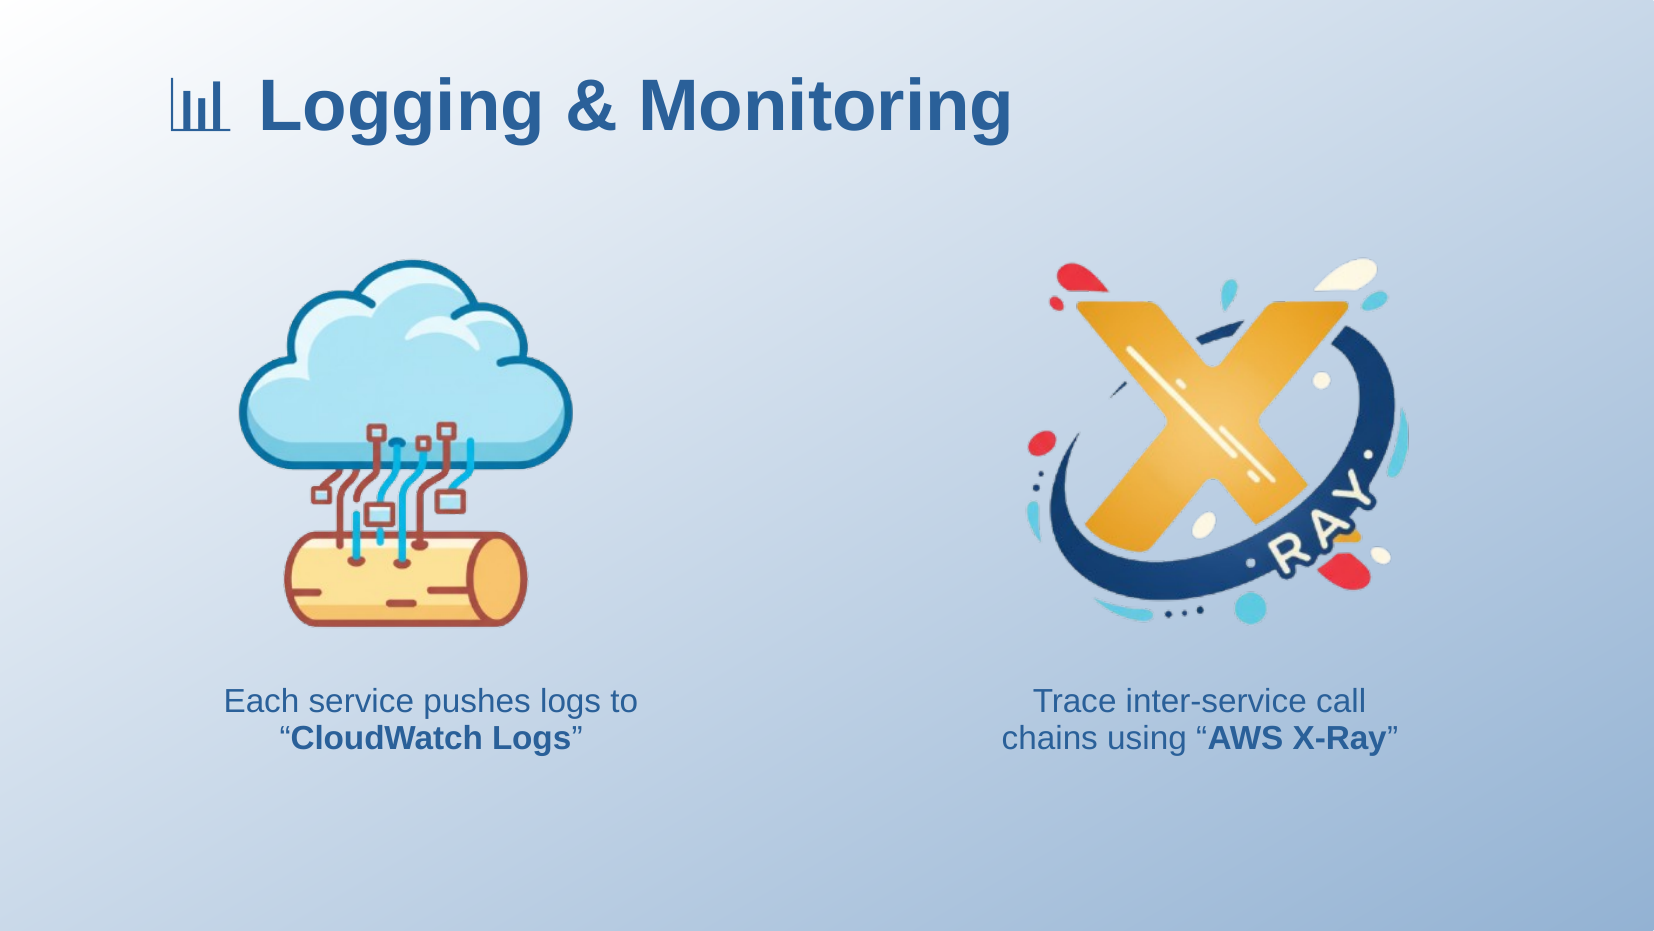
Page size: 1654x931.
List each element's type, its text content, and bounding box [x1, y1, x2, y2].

picture [862, 87, 1563, 788]
text_box Each service pushes logs to “CloudWatch Logs” [187, 675, 675, 767]
text_box 📊 Logging & Monitoring [149, 57, 1463, 188]
picture [112, 149, 700, 738]
text_box Trace inter-service call chains using “AWS X-Ray” [974, 675, 1425, 767]
